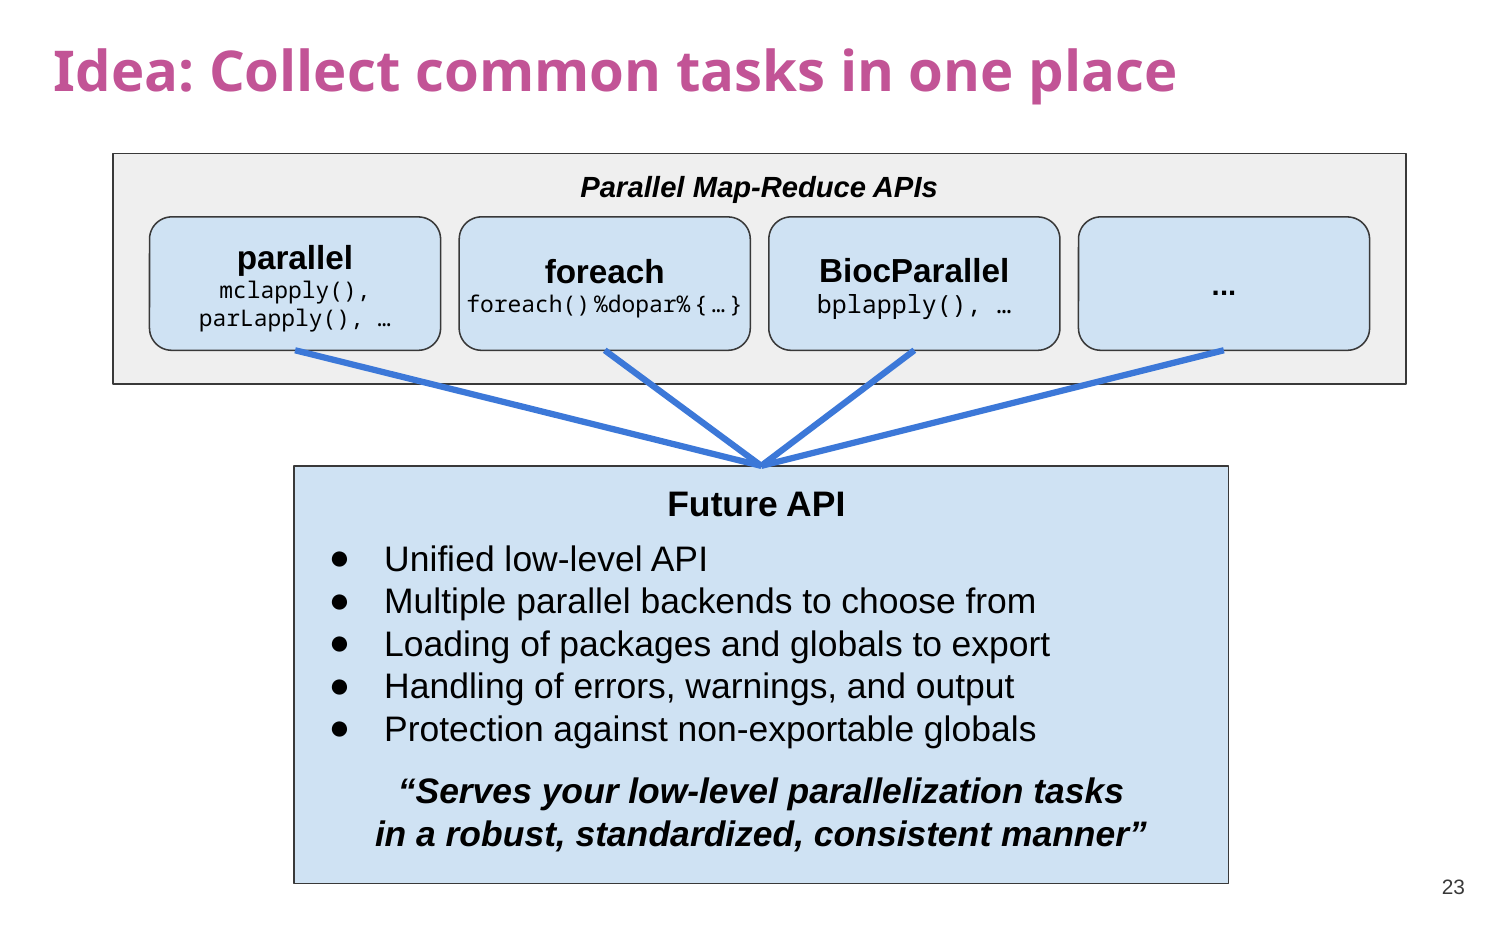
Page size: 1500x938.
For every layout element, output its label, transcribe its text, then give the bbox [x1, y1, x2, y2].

title Idea: Collect common tasks in one place [38, 20, 1500, 136]
text_box Future API Unified low-level API Multiple parallel backends to choose from Loading of packages and globals to export Handling of errors, warnings, and output Protection against non-exportable globals “Serves your low-level parallelization tasks in a robust, standardized, consistent manner” [294, 465, 1229, 884]
text_box foreach foreach() %dopar% { … } [459, 216, 751, 351]
slide_number <number> [1389, 849, 1480, 922]
text_box Parallel Map-Reduce APIs [112, 153, 1406, 385]
text_box BiocParallel bplapply(), … [768, 216, 1060, 351]
text_box parallel mclapply(), parLapply(), … [149, 216, 441, 351]
text_box ... [1078, 216, 1370, 351]
